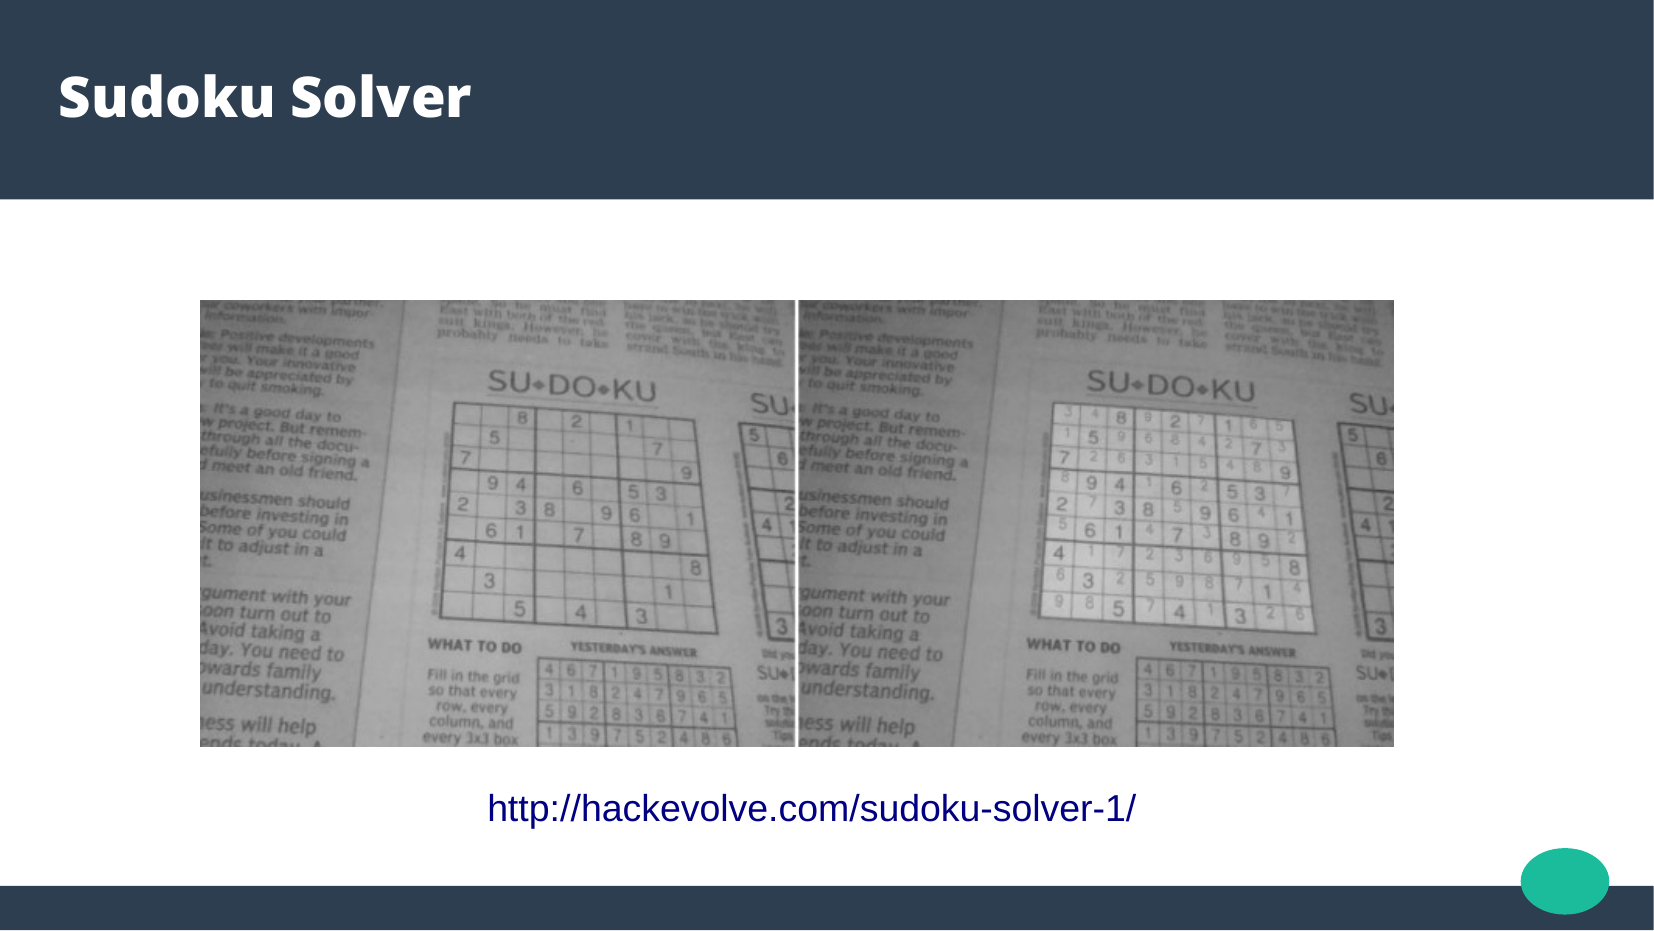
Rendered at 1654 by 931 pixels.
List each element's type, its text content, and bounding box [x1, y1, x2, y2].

picture [200, 300, 1394, 747]
title Sudoku Solver [59, 37, 1595, 155]
text_box http://hackevolve.com/sudoku-solver-1/ [472, 780, 1272, 851]
